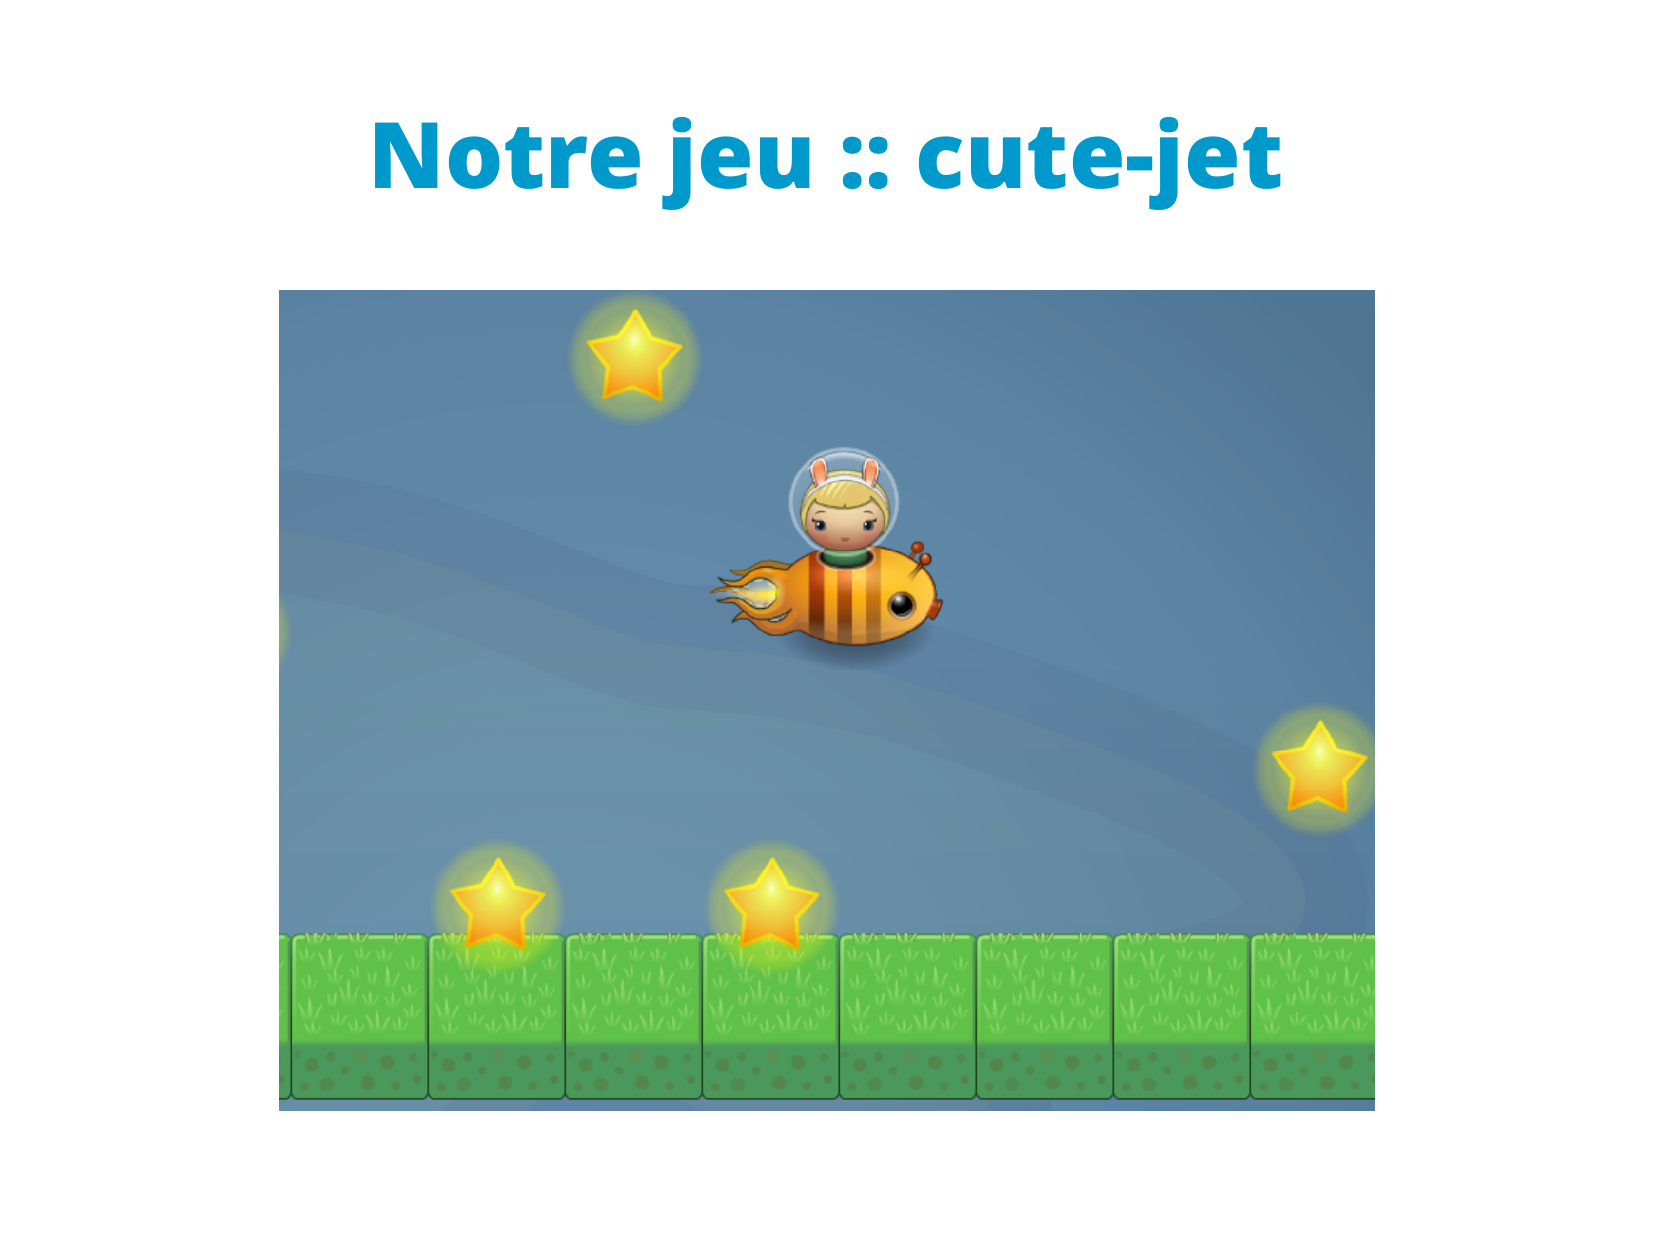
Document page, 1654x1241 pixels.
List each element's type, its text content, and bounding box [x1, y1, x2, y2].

title Notre jeu :: cute-jet [82, 49, 1571, 257]
picture [279, 290, 1375, 1111]
